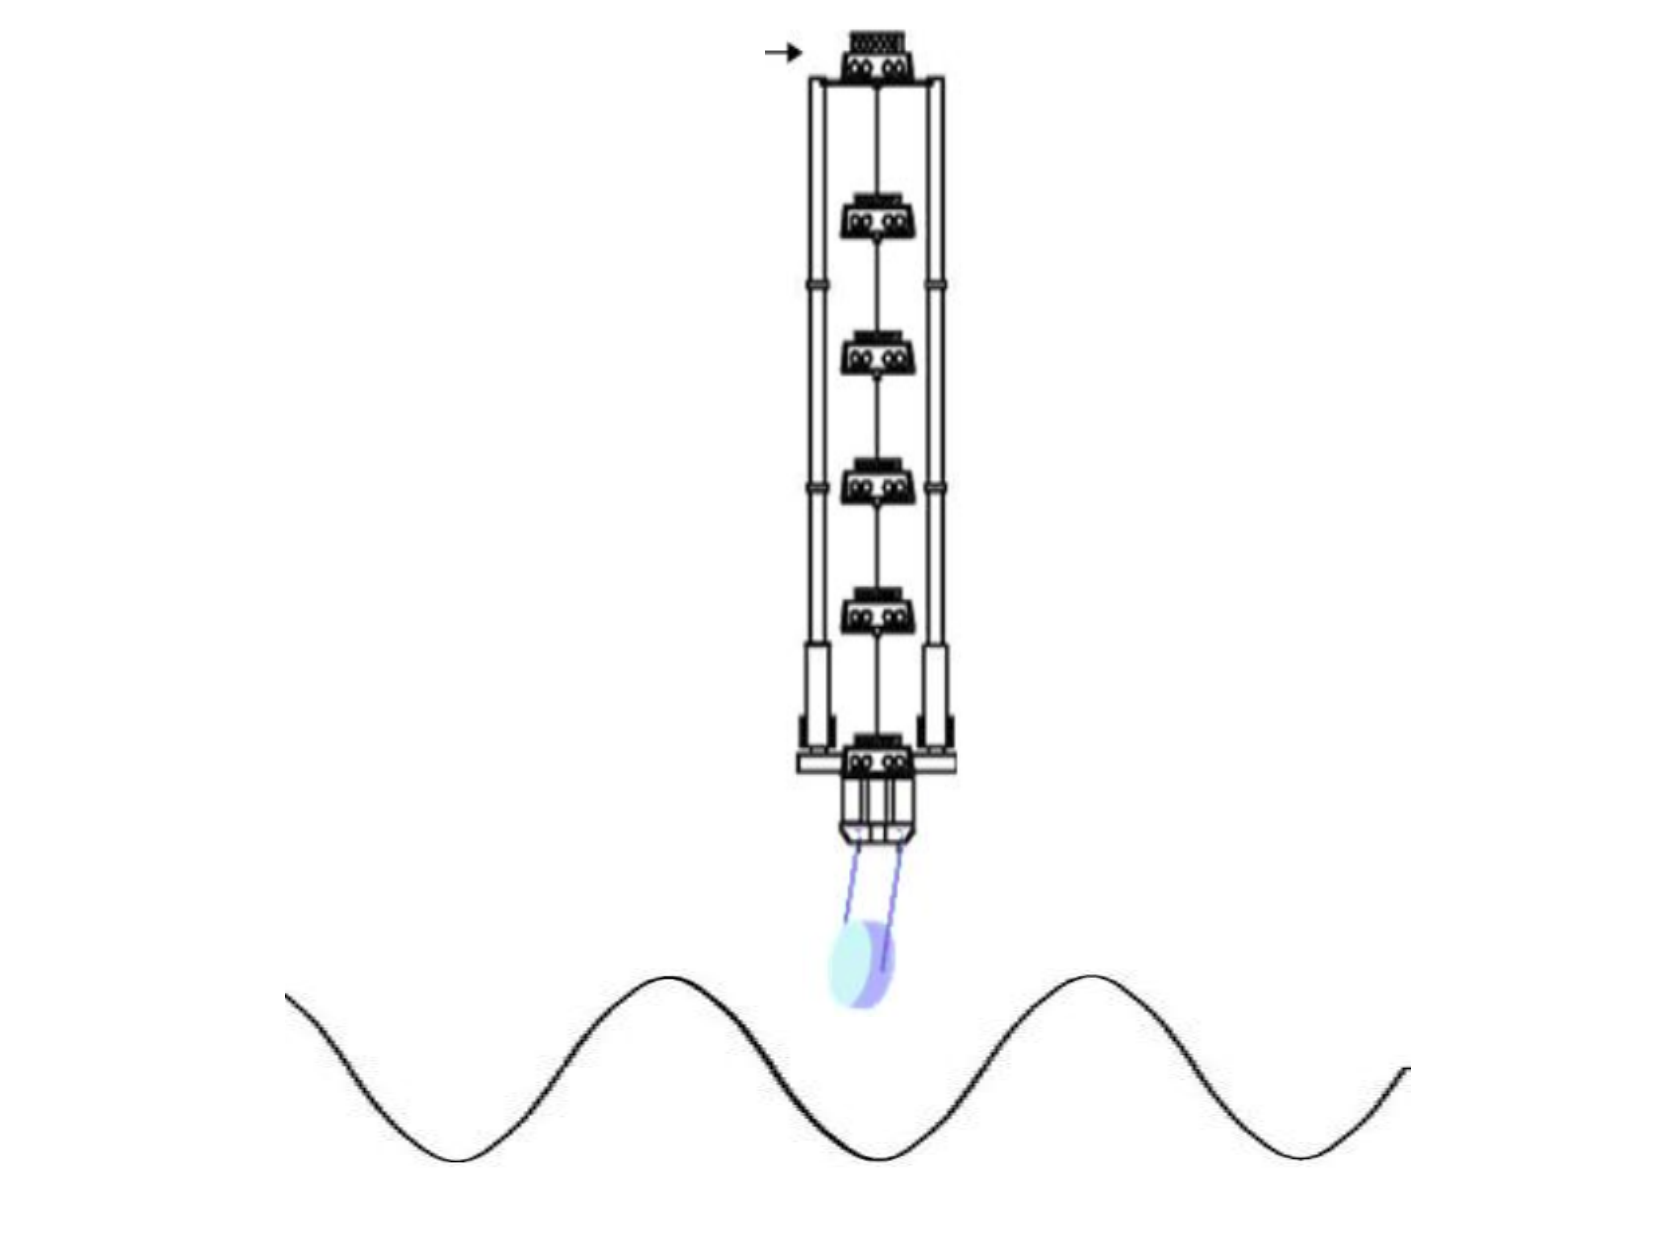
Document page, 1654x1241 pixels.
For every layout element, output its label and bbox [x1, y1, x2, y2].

picture [285, 0, 1411, 1220]
